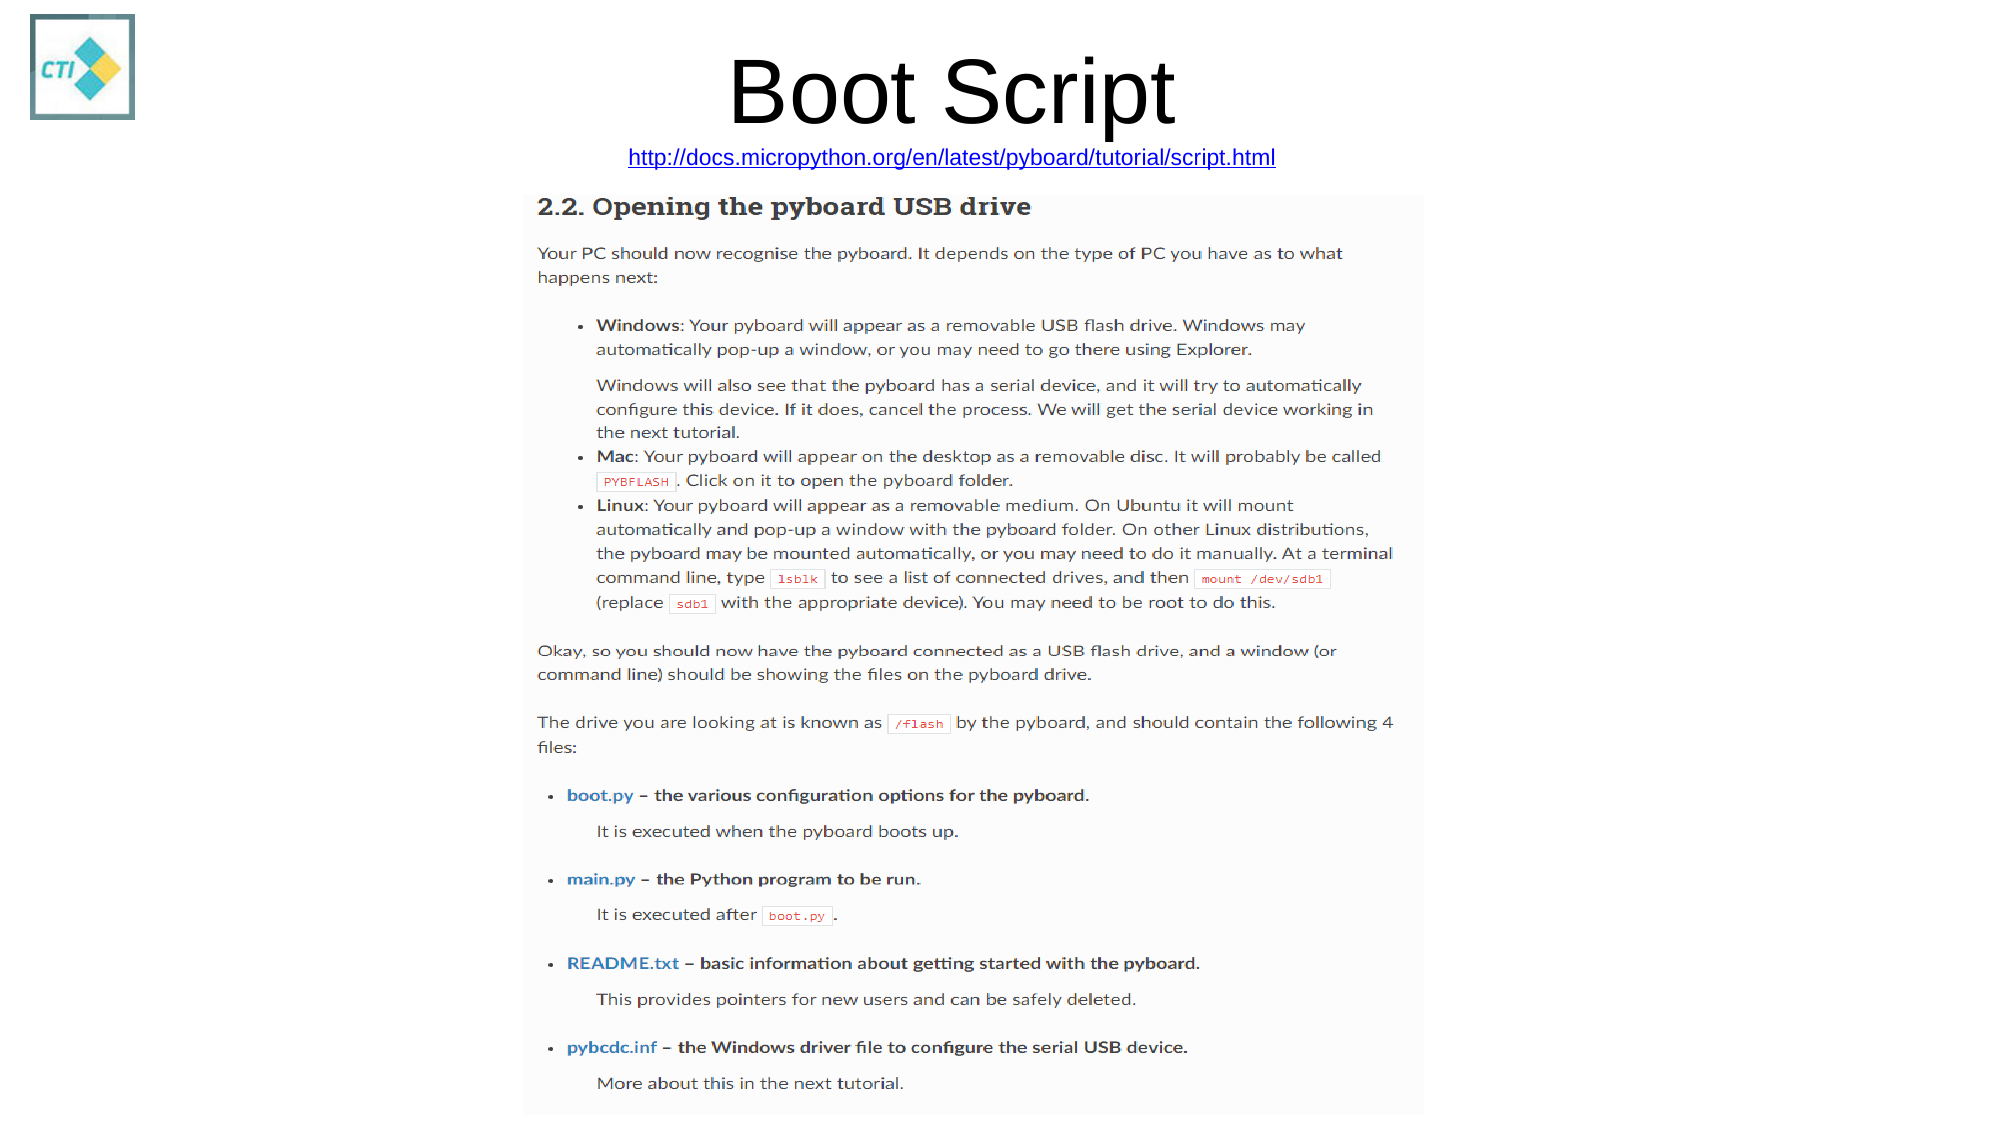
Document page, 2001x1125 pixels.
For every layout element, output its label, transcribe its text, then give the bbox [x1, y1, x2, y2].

text_box Boot Script http://docs.micropython.org/en/latest/pyboard/tutorial/script.html [0, 7, 1665, 195]
picture [523, 194, 1424, 1115]
